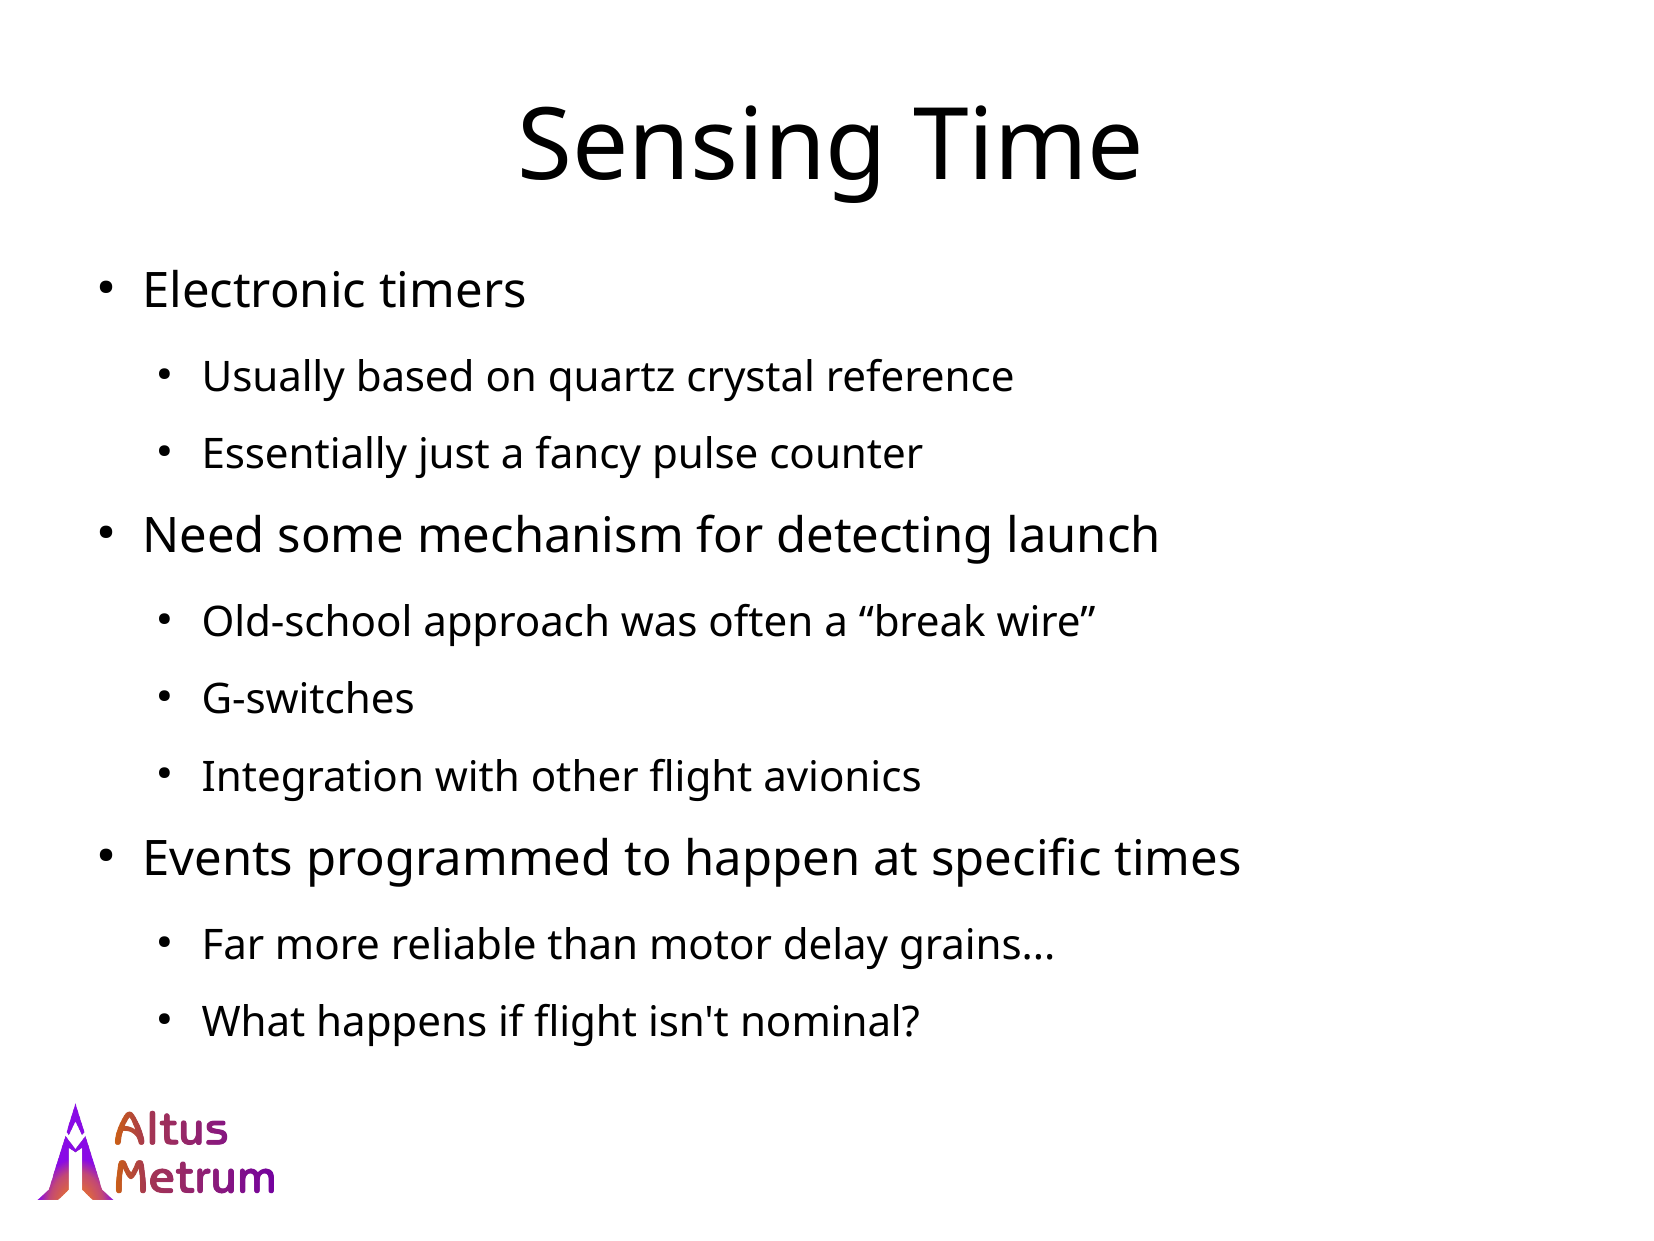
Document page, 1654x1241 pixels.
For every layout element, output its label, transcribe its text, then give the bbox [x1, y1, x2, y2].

picture [37, 1103, 274, 1200]
title Sensing Time [86, 55, 1576, 226]
list Electronic timers Usually based on quartz crystal reference Essentially just a fancy pulse counter Need some mechanism for detecting launch Old-school approach was often a “break wire” G-switches Integration with other flight avionics Events programmed to happen at specific times Far more reliable than motor delay grains... What happens if flight isn't nominal? [82, 254, 1571, 1059]
